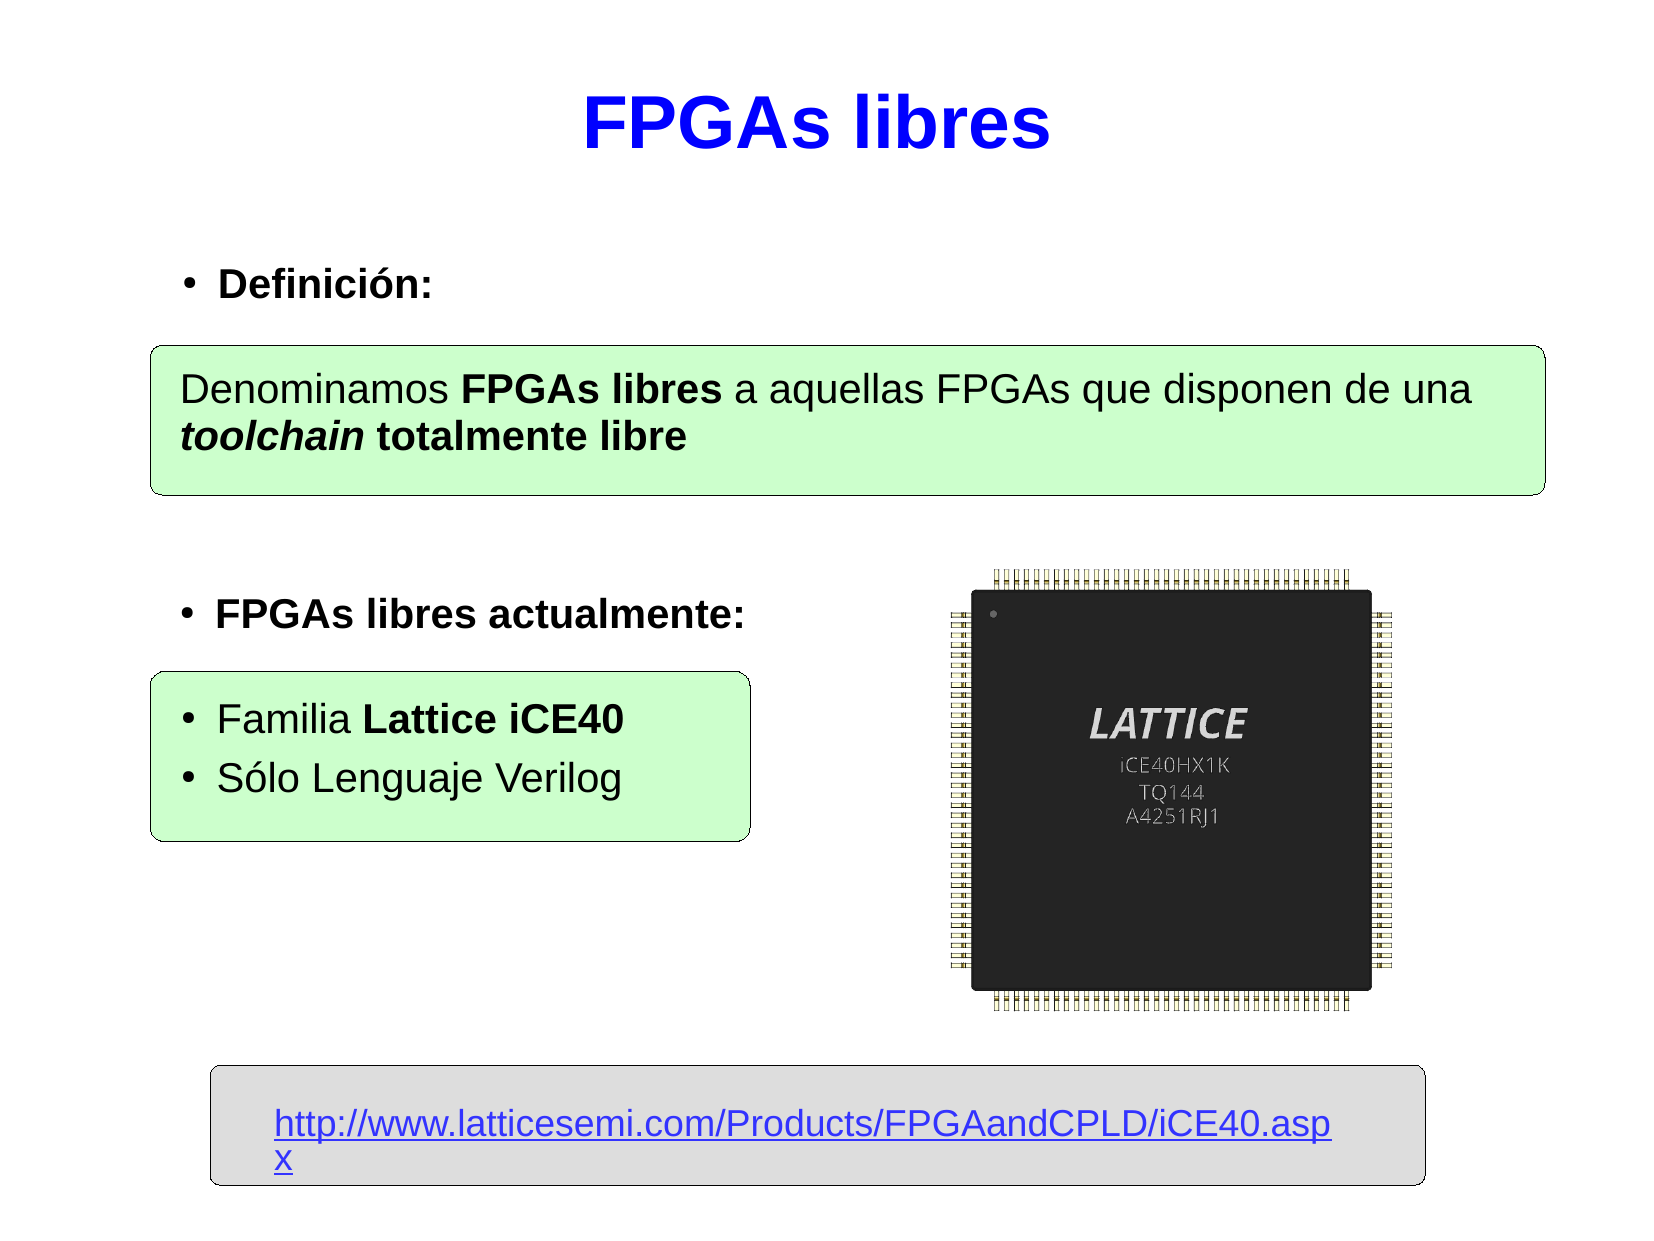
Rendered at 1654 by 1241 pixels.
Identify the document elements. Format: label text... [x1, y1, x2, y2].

text_box [150, 671, 751, 842]
picture [930, 554, 1411, 1035]
text_box [150, 345, 1546, 496]
text_box Familia Lattice iCE40 Sólo Lenguaje Verilog [166, 688, 930, 856]
text_box Denominamos FPGAs libres a aquellas FPGAs que disponen de una toolchain totalmente libre [165, 358, 1514, 526]
text_box [210, 1065, 1426, 1186]
text_box FPGAs libres actualmente: [165, 583, 796, 661]
text_box Definición: [167, 253, 496, 316]
text_box FPGAs libres [90, 73, 1546, 211]
text_box http://www.latticesemi.com/Products/FPGAandCPLD/iCE40.aspx [259, 1095, 1366, 1152]
